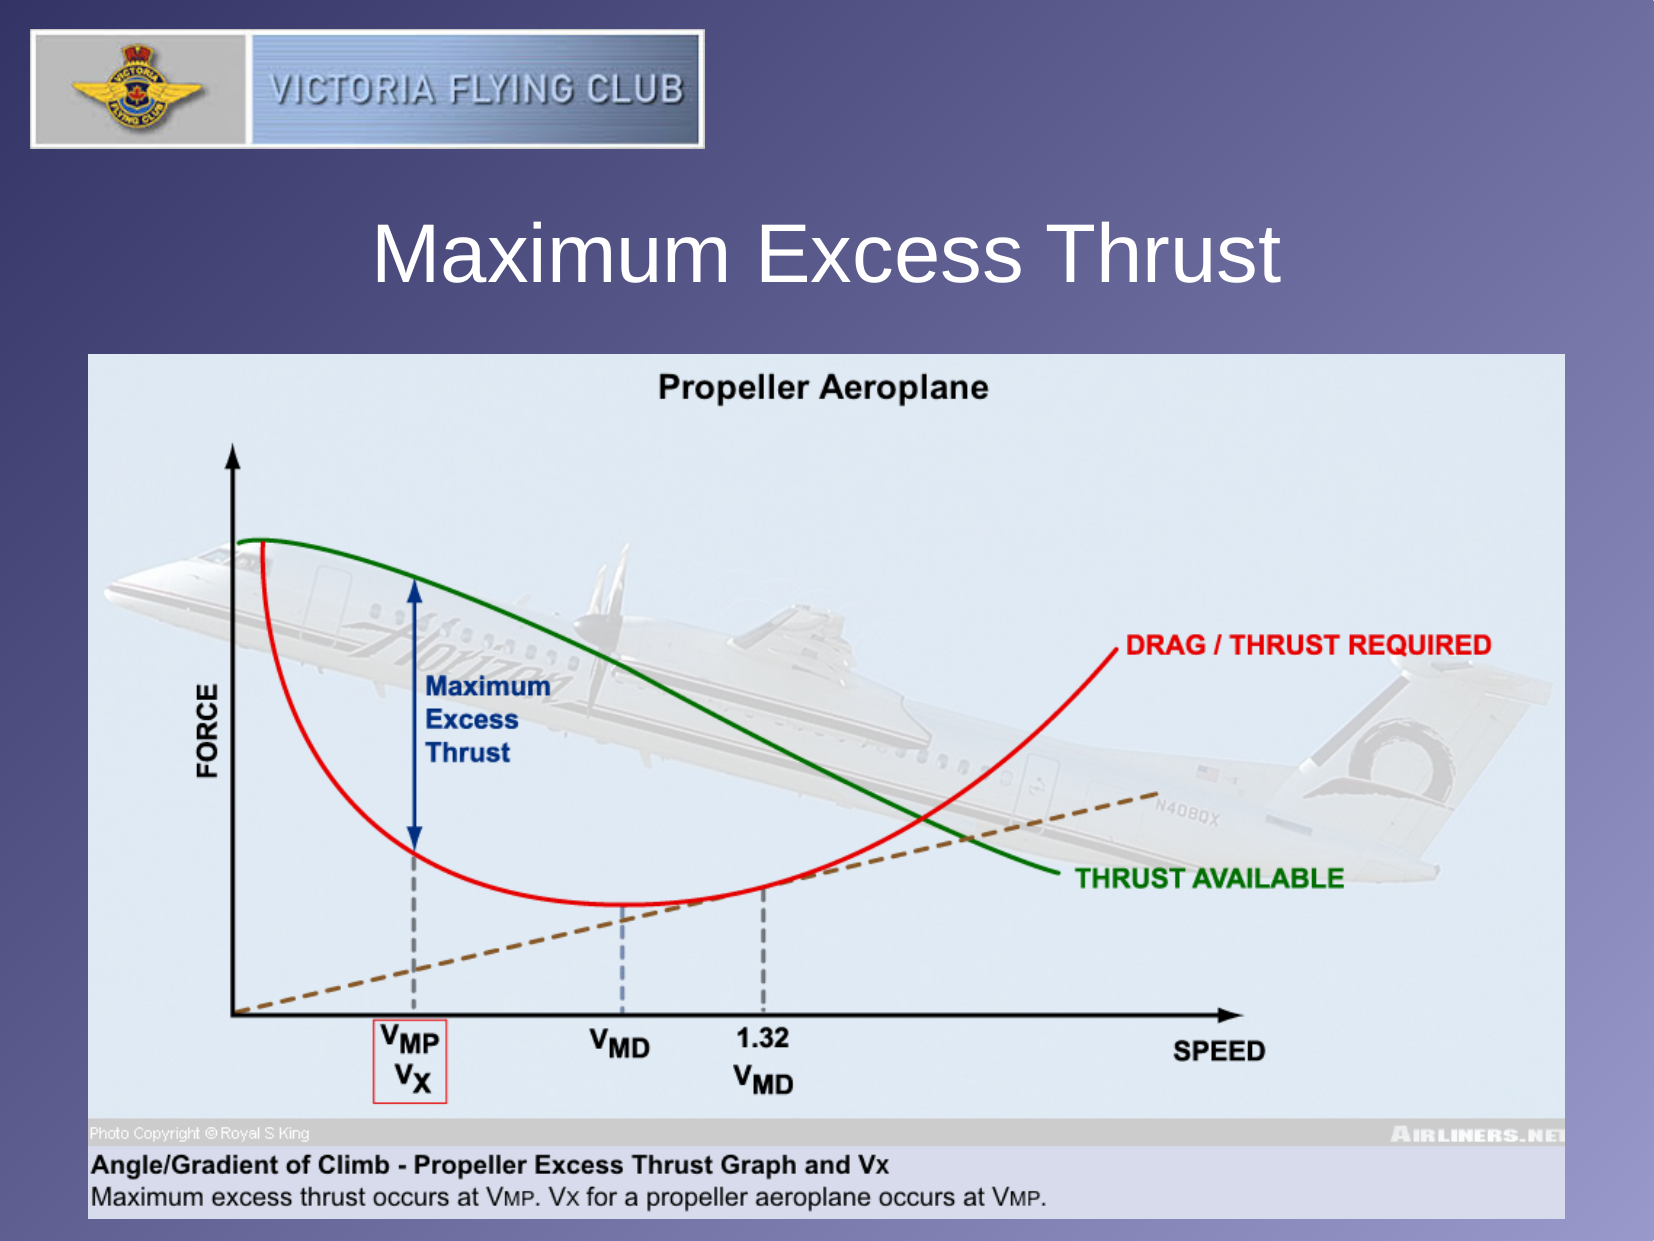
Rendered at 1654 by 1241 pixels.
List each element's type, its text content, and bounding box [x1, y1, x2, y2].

picture [88, 354, 1565, 1219]
picture [30, 29, 705, 149]
title Maximum Excess Thrust [82, 149, 1571, 357]
